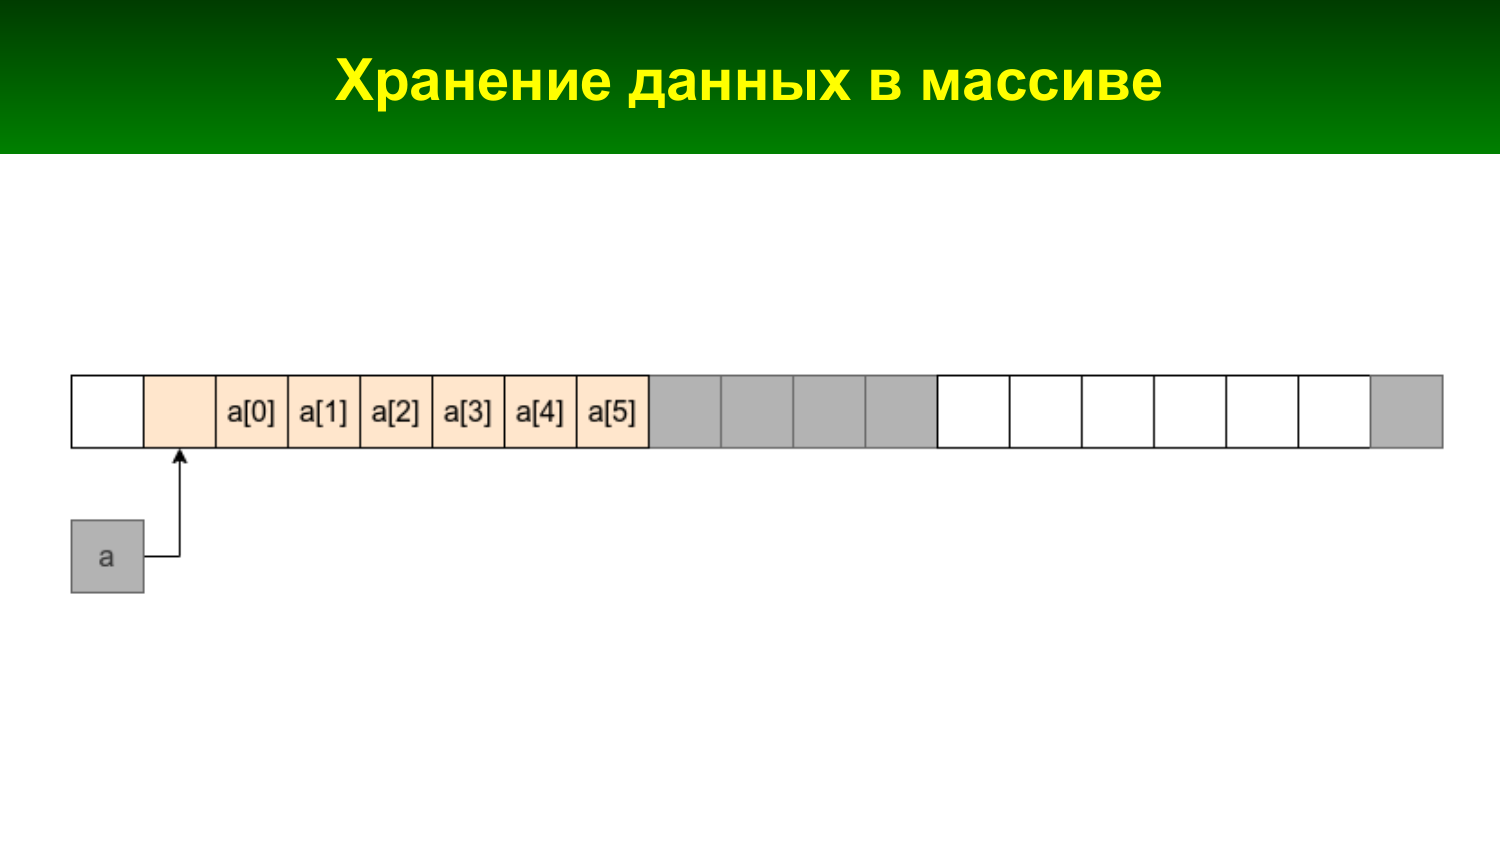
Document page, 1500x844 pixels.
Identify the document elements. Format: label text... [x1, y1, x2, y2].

title Хранение данных в массиве [75, 11, 1426, 142]
picture [62, 366, 1453, 603]
